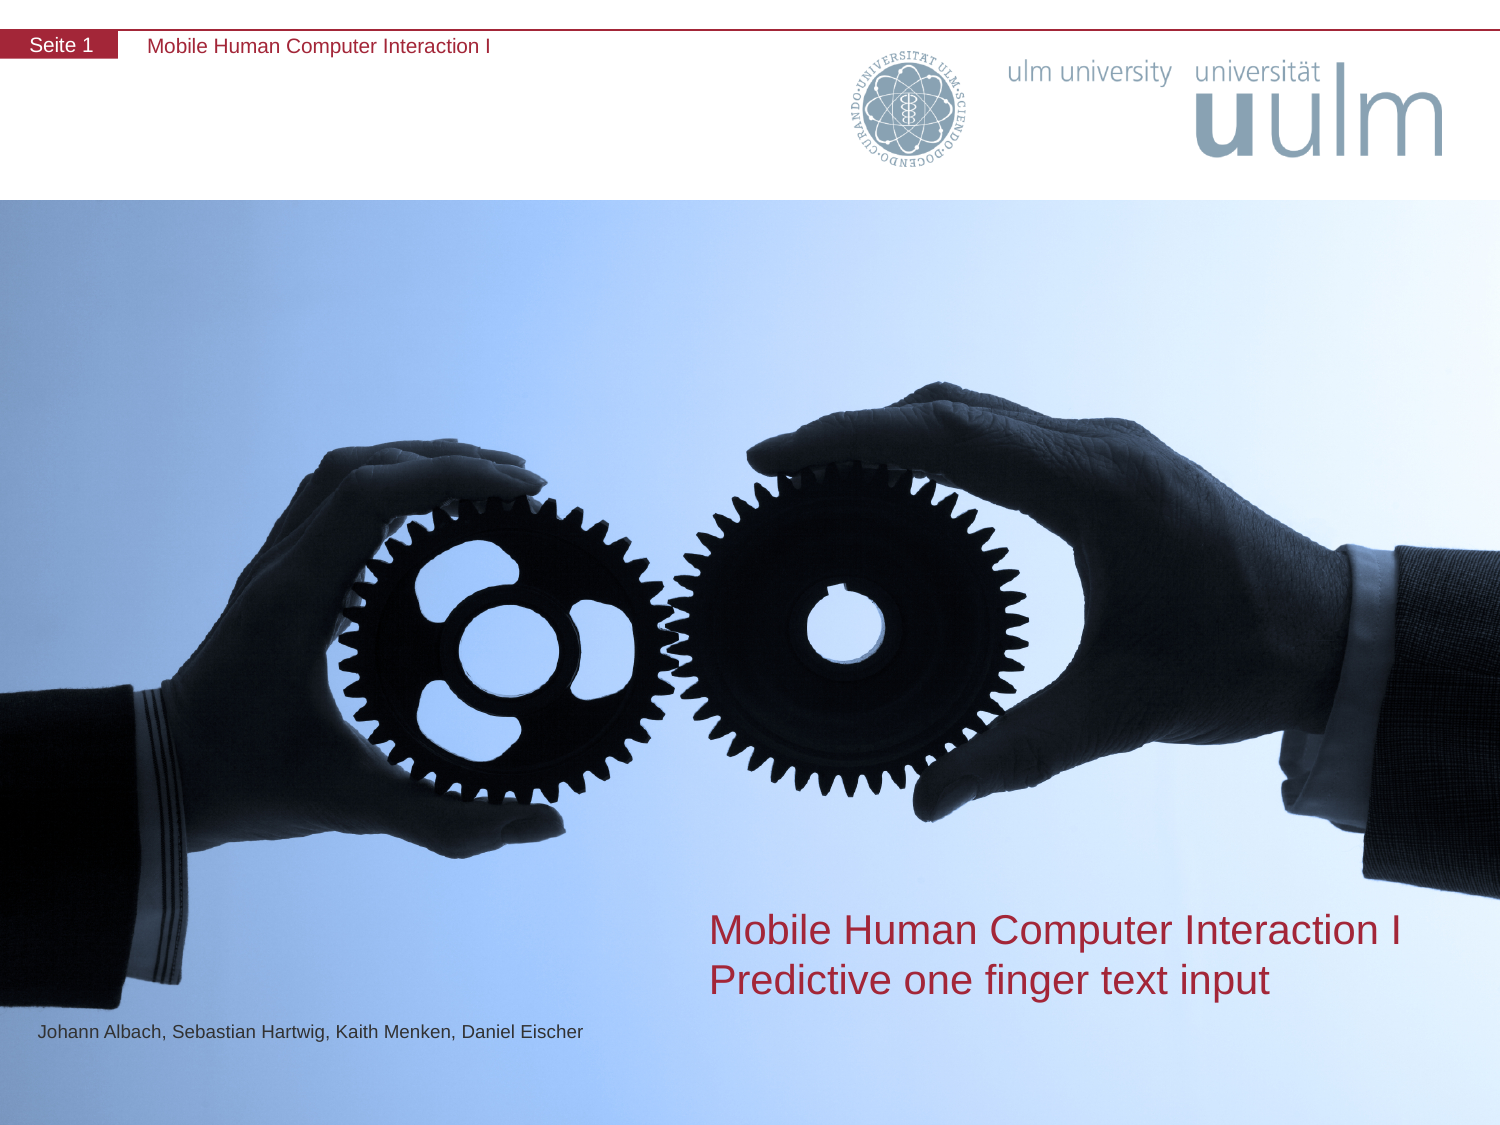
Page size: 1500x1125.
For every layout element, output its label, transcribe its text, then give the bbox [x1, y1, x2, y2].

text_box Johann Albach, Sebastian Hartwig, Kaith Menken, Daniel Eischer [37, 1017, 597, 1043]
picture [851, 51, 1442, 167]
picture [0, 200, 1500, 1125]
text_box Mobile Human Computer Interaction I Predictive one finger text input [708, 902, 1471, 1003]
